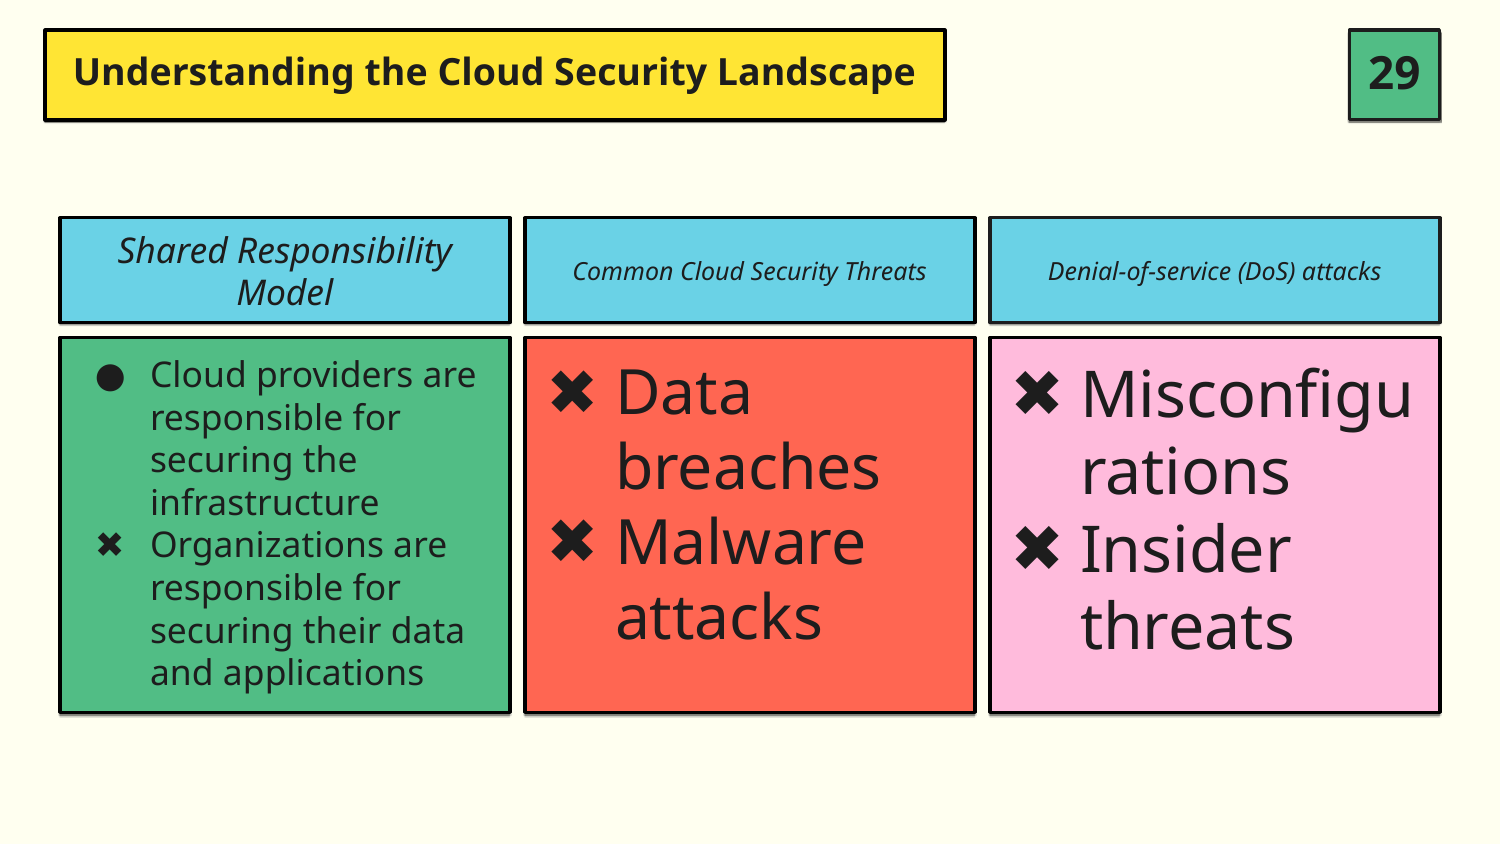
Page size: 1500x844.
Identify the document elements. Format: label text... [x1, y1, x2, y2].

list Data breaches Malware attacks [525, 337, 975, 713]
list Cloud providers are responsible for securing the infrastructure Organizations are responsible for securing their data and applications [60, 337, 510, 713]
subtitle Common Cloud Security Threats [525, 217, 975, 323]
list Misconfigurations Insider threats [990, 337, 1440, 713]
subtitle Shared Responsibility Model [60, 217, 510, 323]
subtitle Denial-of-service (DoS) attacks [990, 217, 1440, 323]
title Understanding the Cloud Security Landscape [45, 30, 945, 120]
